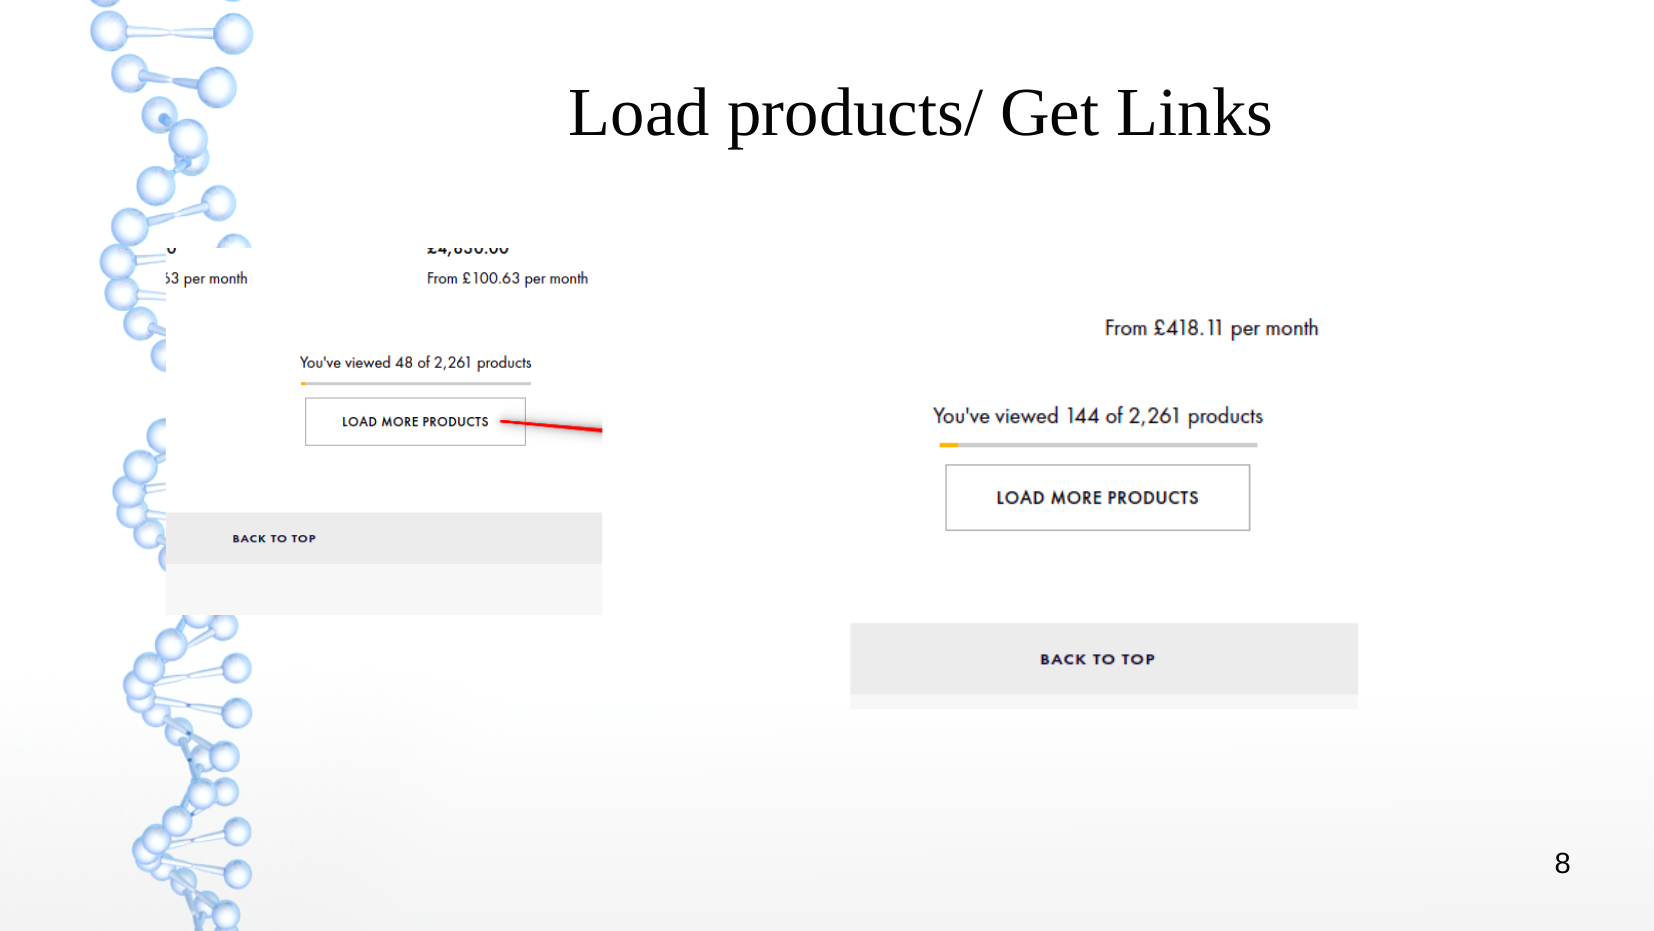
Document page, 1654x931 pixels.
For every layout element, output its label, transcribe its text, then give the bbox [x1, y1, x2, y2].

title Load products/ Get Links [265, 35, 1595, 189]
picture [0, 0, 1654, 931]
